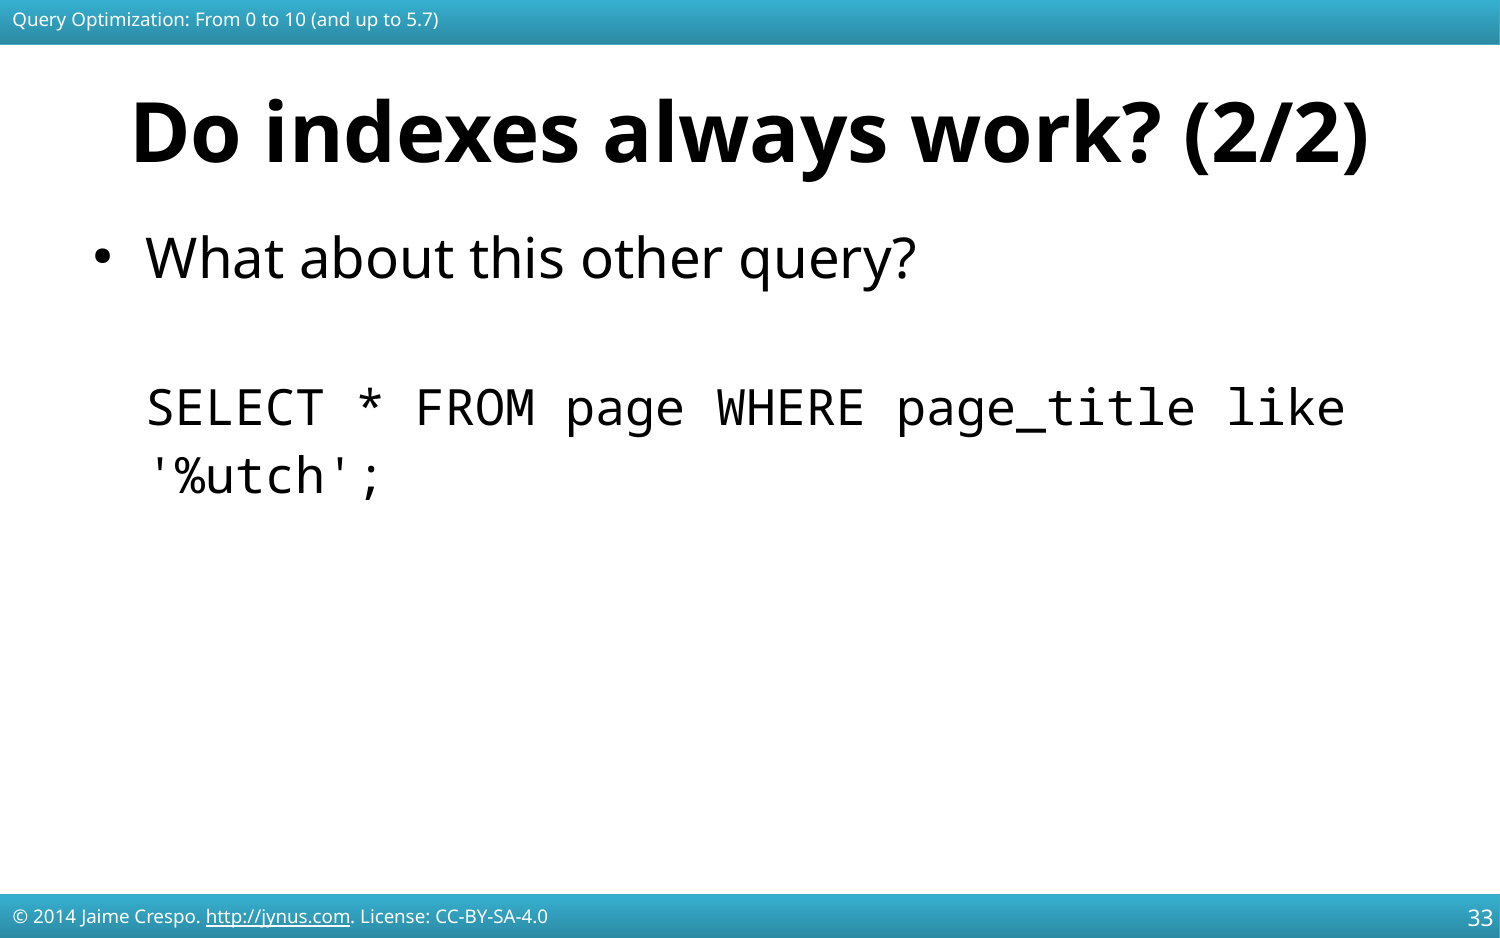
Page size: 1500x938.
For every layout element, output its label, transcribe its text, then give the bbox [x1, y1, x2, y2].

list What about this other query? SELECT * FROM page WHERE page_title like '%utch'; [75, 218, 1425, 876]
title Do indexes always work? (2/2) [75, 41, 1425, 218]
